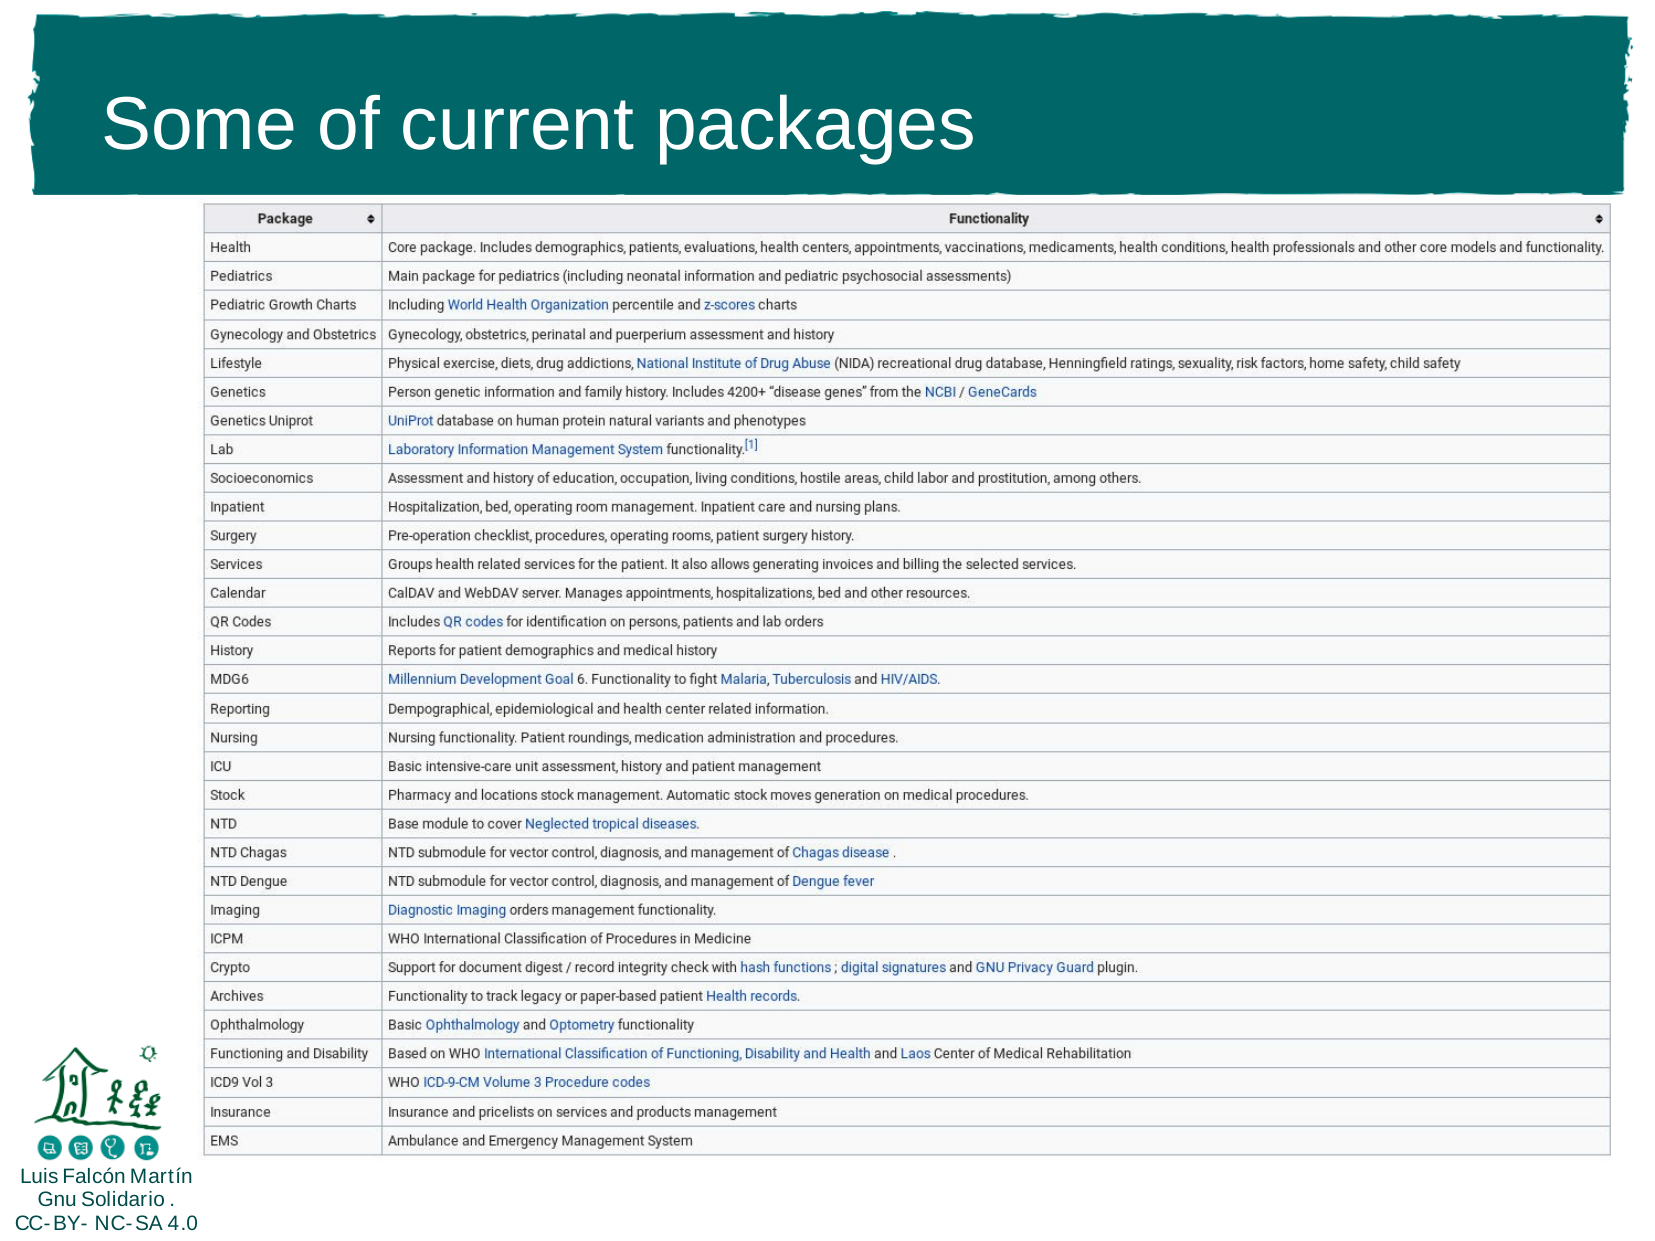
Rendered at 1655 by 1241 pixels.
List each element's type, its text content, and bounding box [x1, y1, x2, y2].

picture [0, 0, 1654, 1211]
text_box LuisFalcónMartín GnuSolidario. CC-BY-NC-SA4.0 [0, 1157, 213, 1241]
title Some of current packages [48, 44, 1607, 165]
text_box [198, 199, 1622, 1161]
